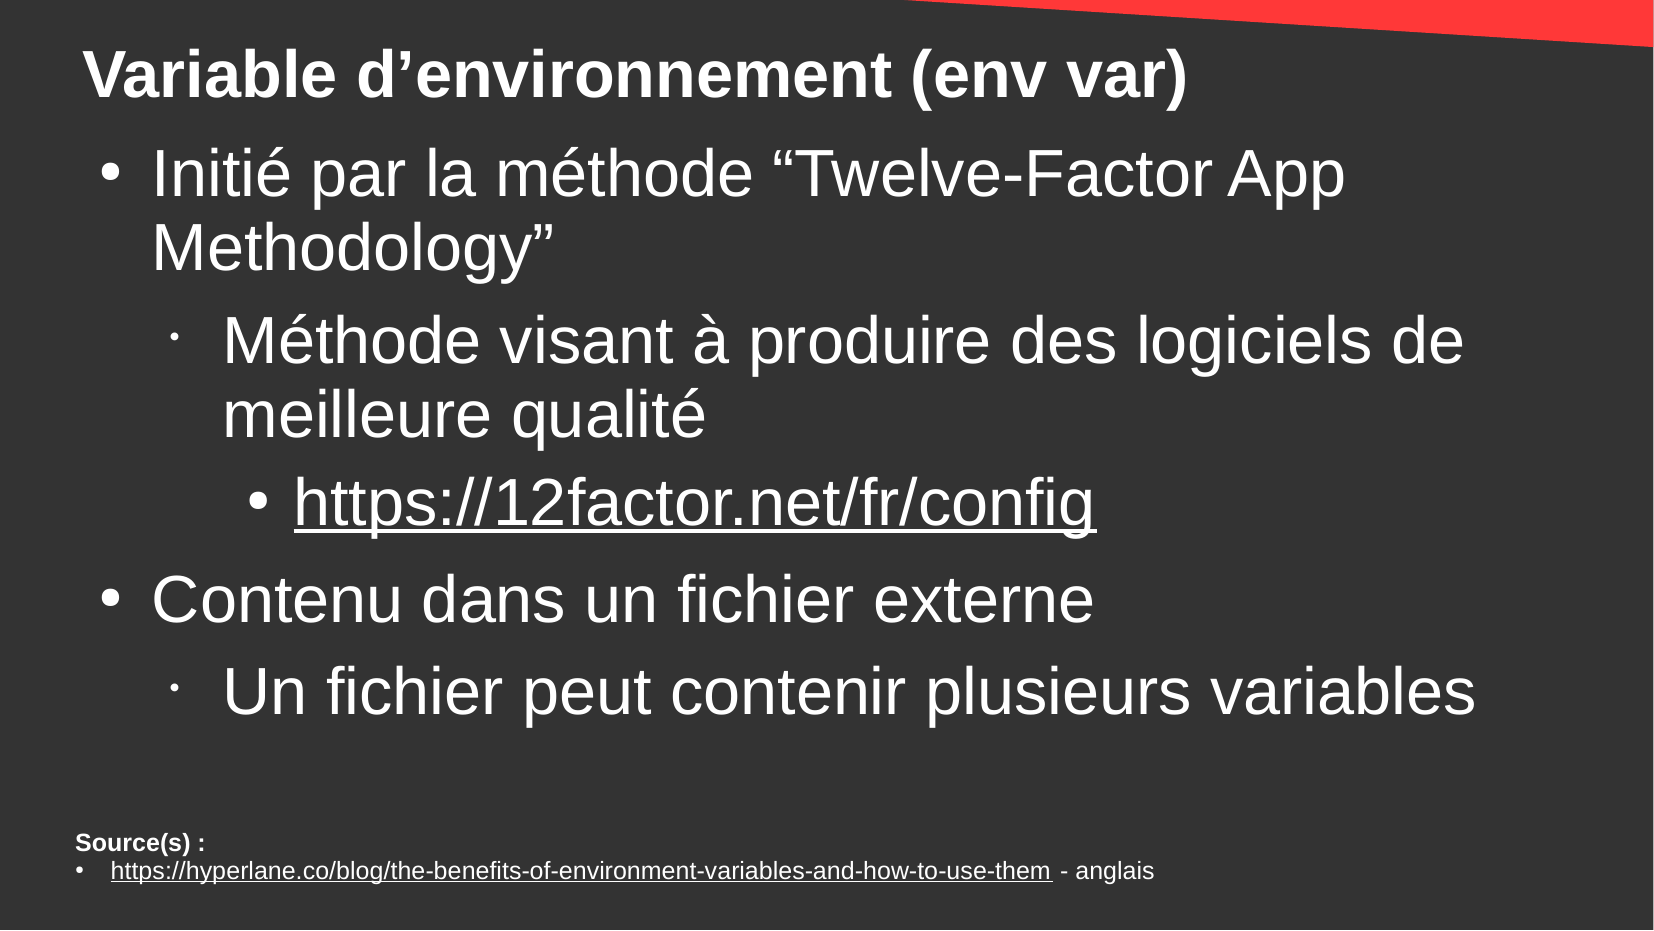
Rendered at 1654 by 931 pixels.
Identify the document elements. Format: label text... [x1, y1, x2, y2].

title Variable d’environnement (env var) [82, 37, 1571, 114]
text_box [904, 0, 1654, 48]
list Initié par la méthode “Twelve-Factor App Methodology” Méthode visant à produire des logiciels de meilleure qualité https://12factor.net/fr/config Contenu dans un fichier externe Un fichier peut contenir plusieurs variables [80, 135, 1620, 768]
text_box Source(s) : https://hyperlane.co/blog/the-benefits-of-environment-variables-and-how-to-use-them - anglais [60, 821, 1546, 931]
